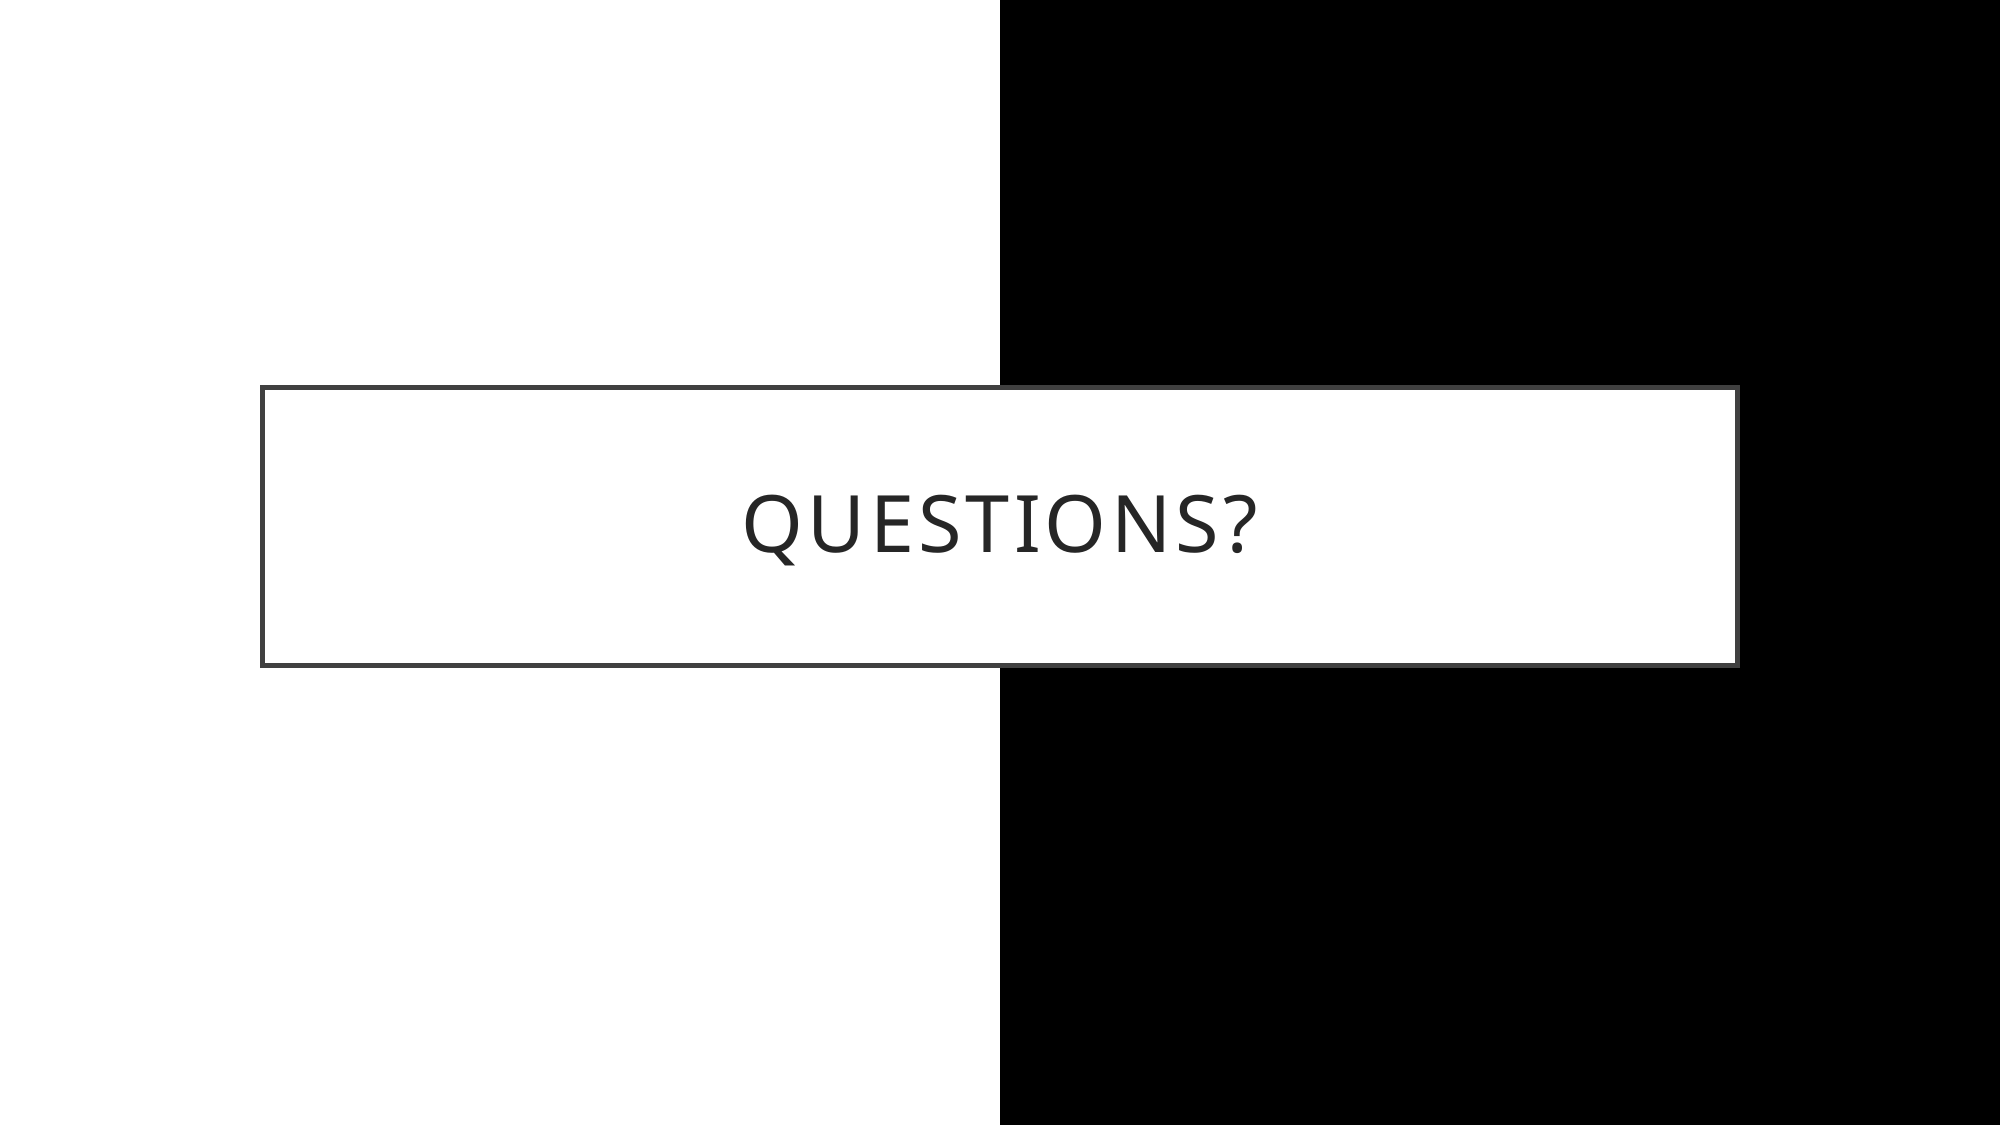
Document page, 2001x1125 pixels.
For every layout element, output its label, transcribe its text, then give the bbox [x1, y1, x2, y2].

text_box [1000, 0, 2000, 1125]
title QUESTIONS? [262, 387, 1738, 666]
